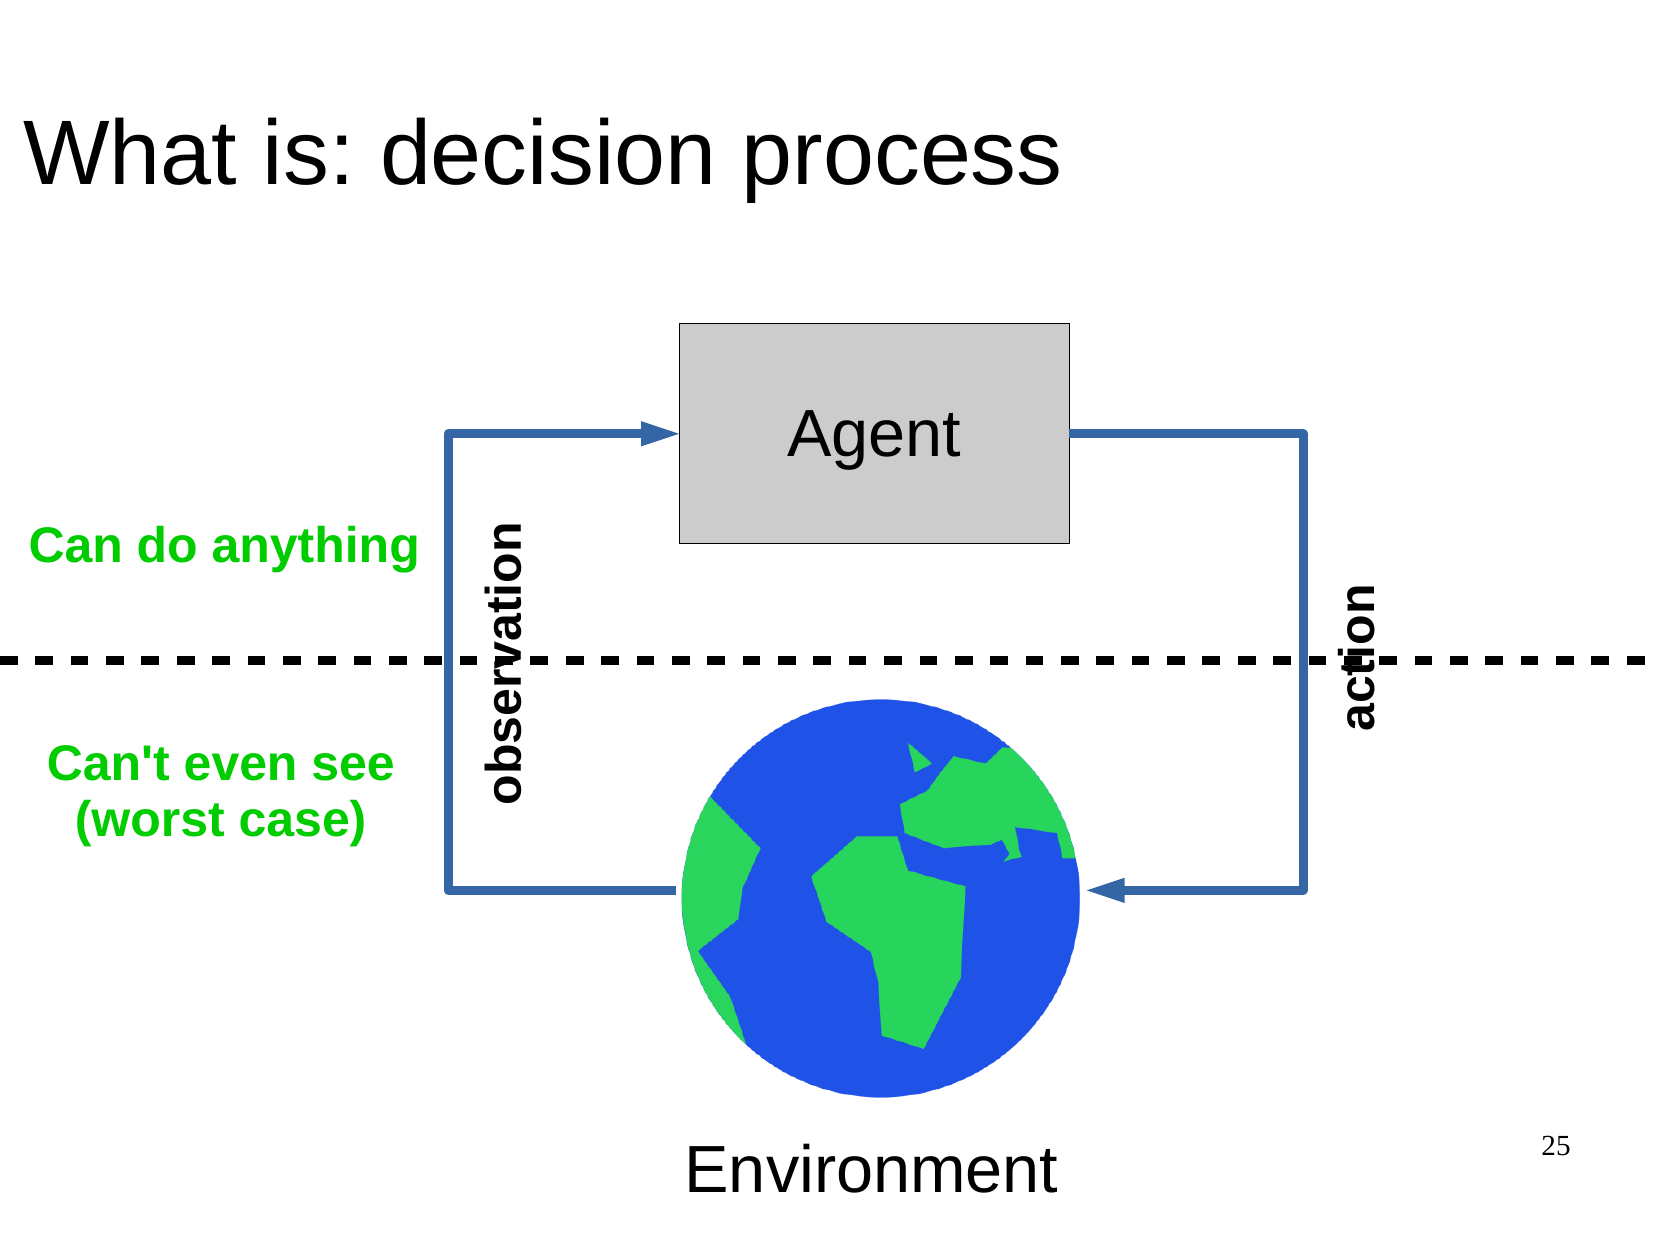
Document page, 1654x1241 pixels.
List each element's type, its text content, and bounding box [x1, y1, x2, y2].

text_box Can't even see (worst case) [0, 728, 522, 856]
text_box action [1321, 569, 1393, 747]
text_box Can do anything [13, 509, 636, 581]
text_box Environment [600, 1124, 1143, 1214]
text_box Agent [679, 323, 1070, 544]
title What is: decision process [23, 49, 1512, 257]
picture [555, 654, 1206, 1142]
text_box observation [468, 581, 540, 821]
